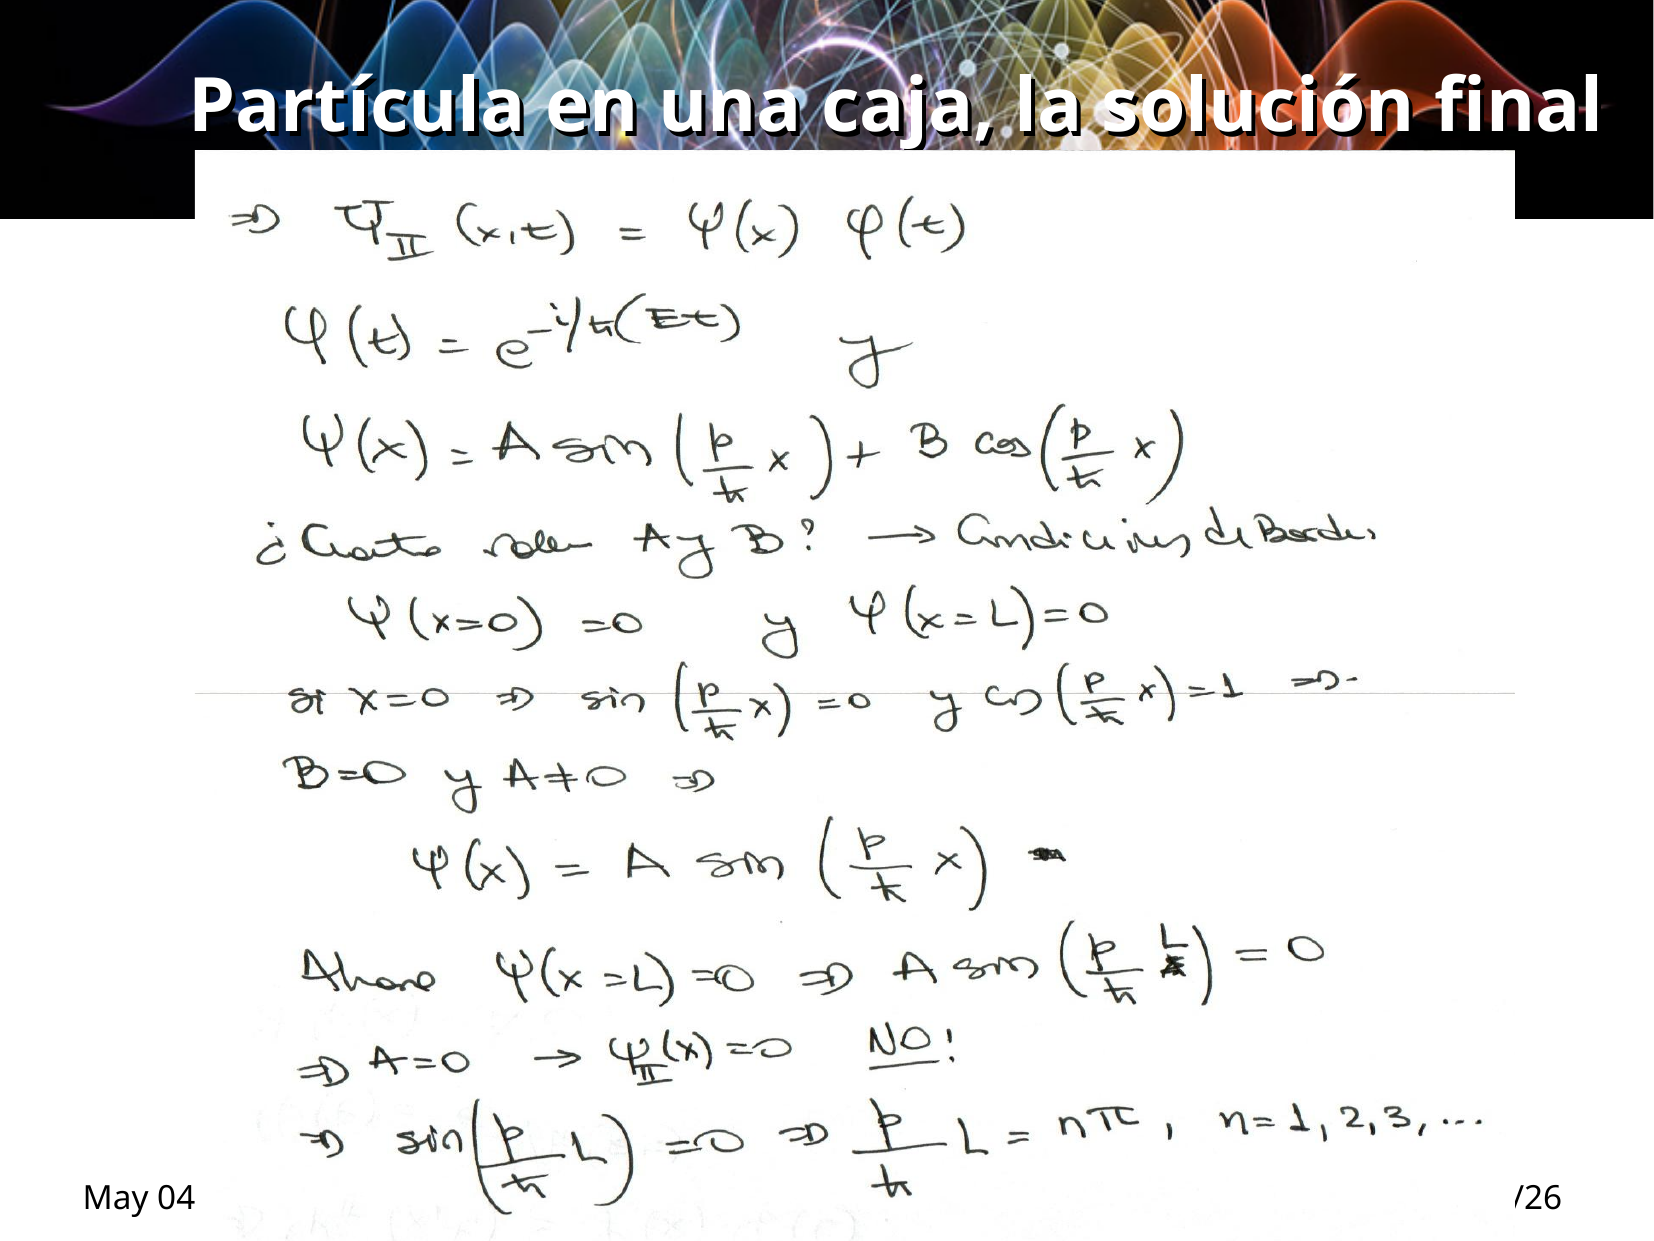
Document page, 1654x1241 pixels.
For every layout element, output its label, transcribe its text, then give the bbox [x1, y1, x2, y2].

title Partícula en una caja, la solución final [45, 15, 1606, 191]
picture [0, 0, 1654, 1241]
